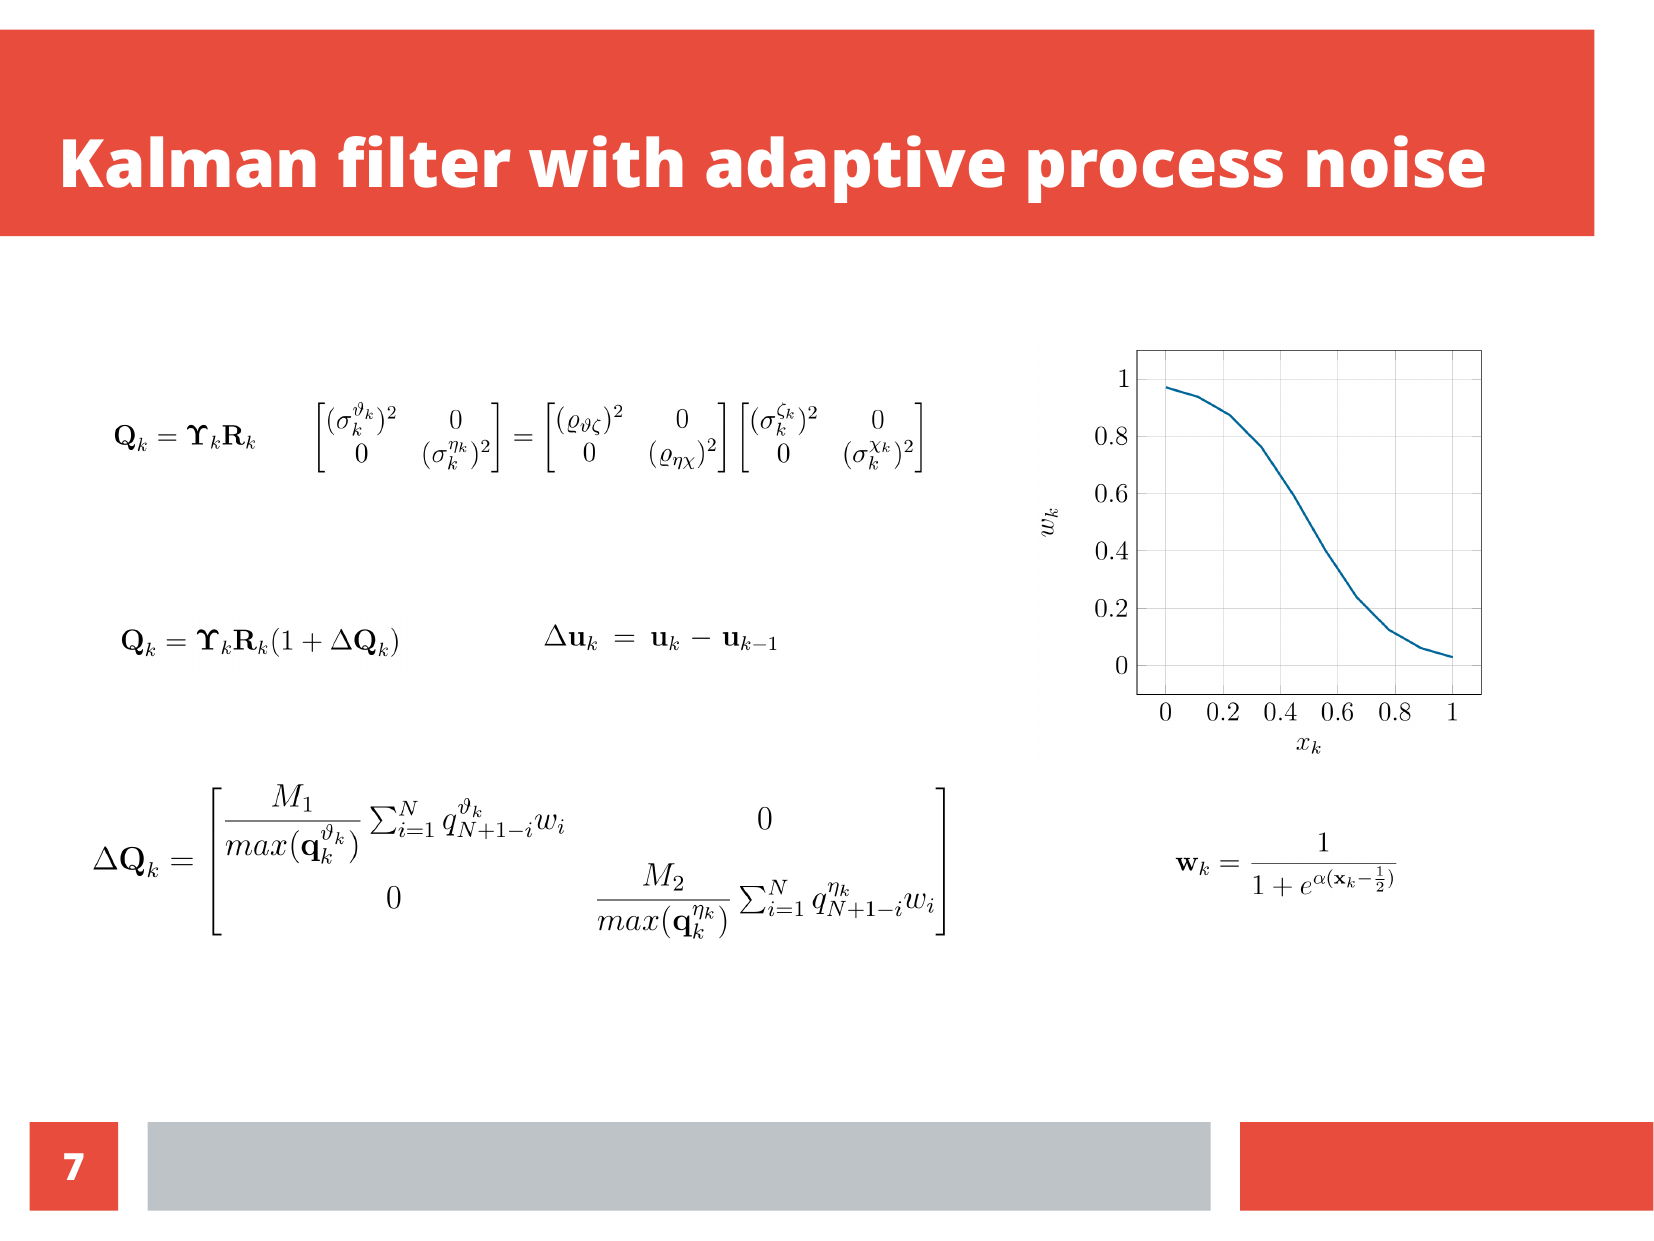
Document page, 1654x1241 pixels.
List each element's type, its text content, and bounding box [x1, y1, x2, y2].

picture [540, 614, 785, 661]
picture [98, 379, 961, 511]
title Kalman filter with adaptive process noise [59, 59, 1595, 207]
picture [68, 764, 976, 968]
picture [1170, 809, 1420, 931]
picture [1035, 332, 1507, 766]
picture [105, 614, 421, 676]
